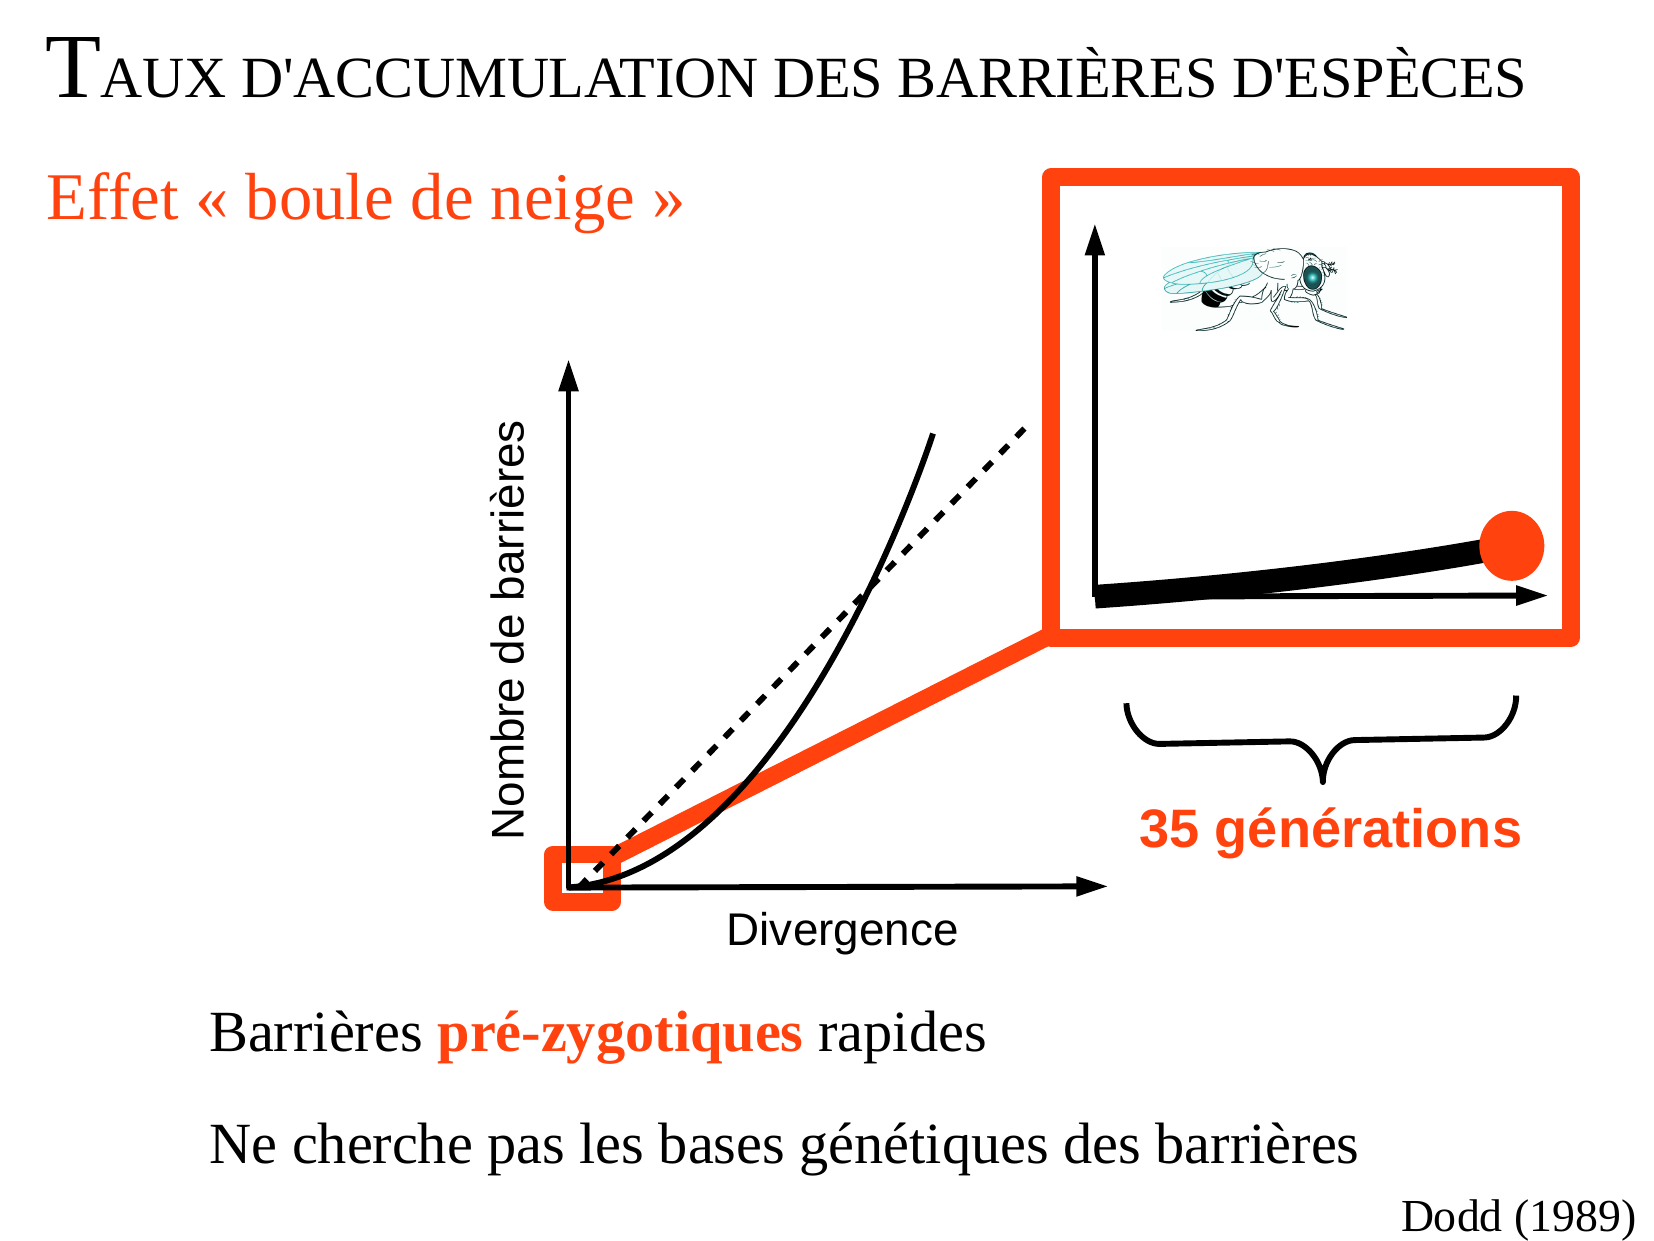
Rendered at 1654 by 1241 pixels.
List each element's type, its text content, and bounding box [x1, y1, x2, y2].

text_box Dodd (1989) [1151, 1182, 1652, 1241]
text_box TAUX D'ACCUMULATION DES BARRIÈRES D'ESPÈCES [30, 8, 1543, 126]
text_box Barrières pré-zygotiques rapides [194, 992, 1002, 1072]
text_box [1482, 513, 1542, 578]
text_box 35 générations [1124, 791, 1538, 867]
text_box Nombre de barrières [474, 405, 546, 856]
text_box Divergence [712, 896, 984, 967]
picture [1162, 247, 1347, 331]
text_box Effet « boule de neige » [31, 152, 702, 242]
text_box Ne cherche pas les bases génétiques des barrières [194, 1104, 1375, 1184]
